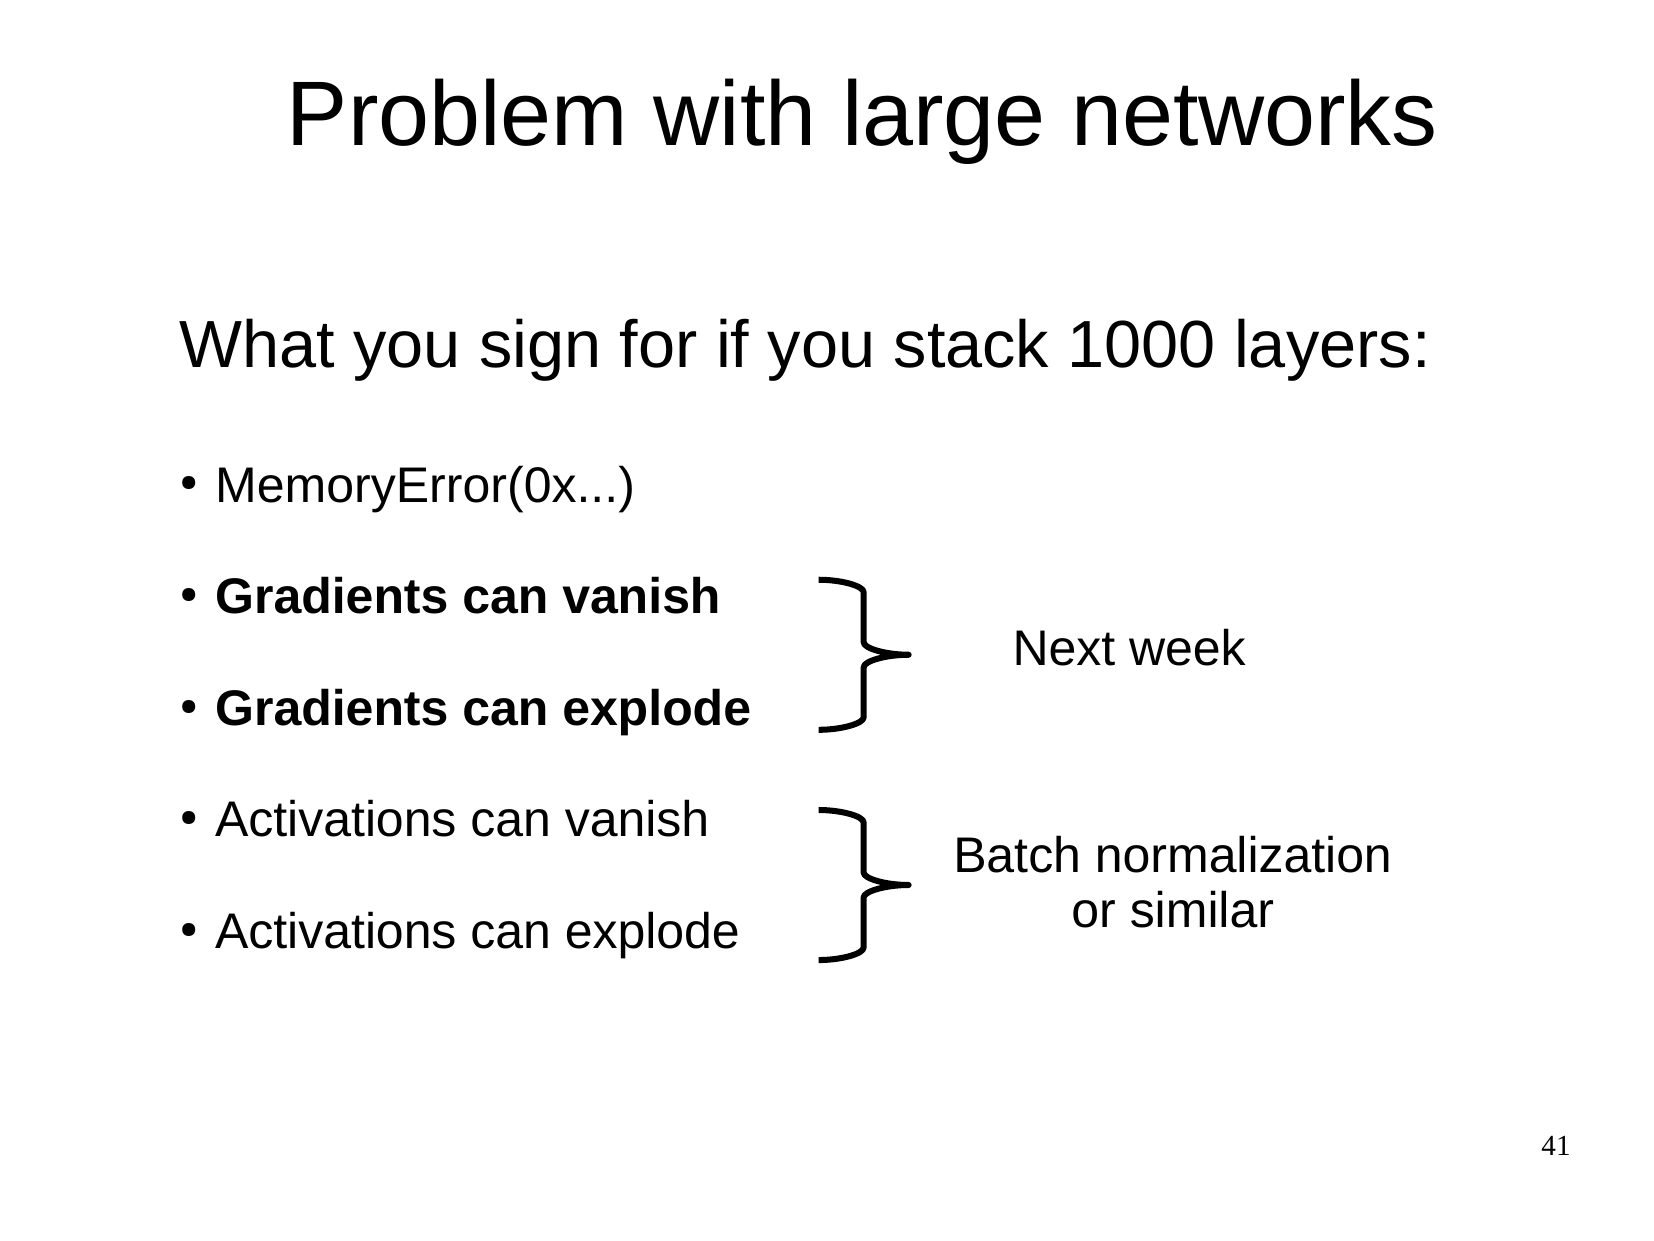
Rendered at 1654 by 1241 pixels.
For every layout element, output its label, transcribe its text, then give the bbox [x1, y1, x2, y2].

text_box What you sign for if you stack 1000 layers: MemoryError(0x...) Gradients can vanish Gradients can explode Activations can vanish Activations can explode [165, 300, 1451, 1028]
text_box Problem with large networks [278, 62, 1449, 166]
text_box Next week [997, 612, 1261, 685]
text_box Batch normalization or similar [938, 819, 1408, 947]
